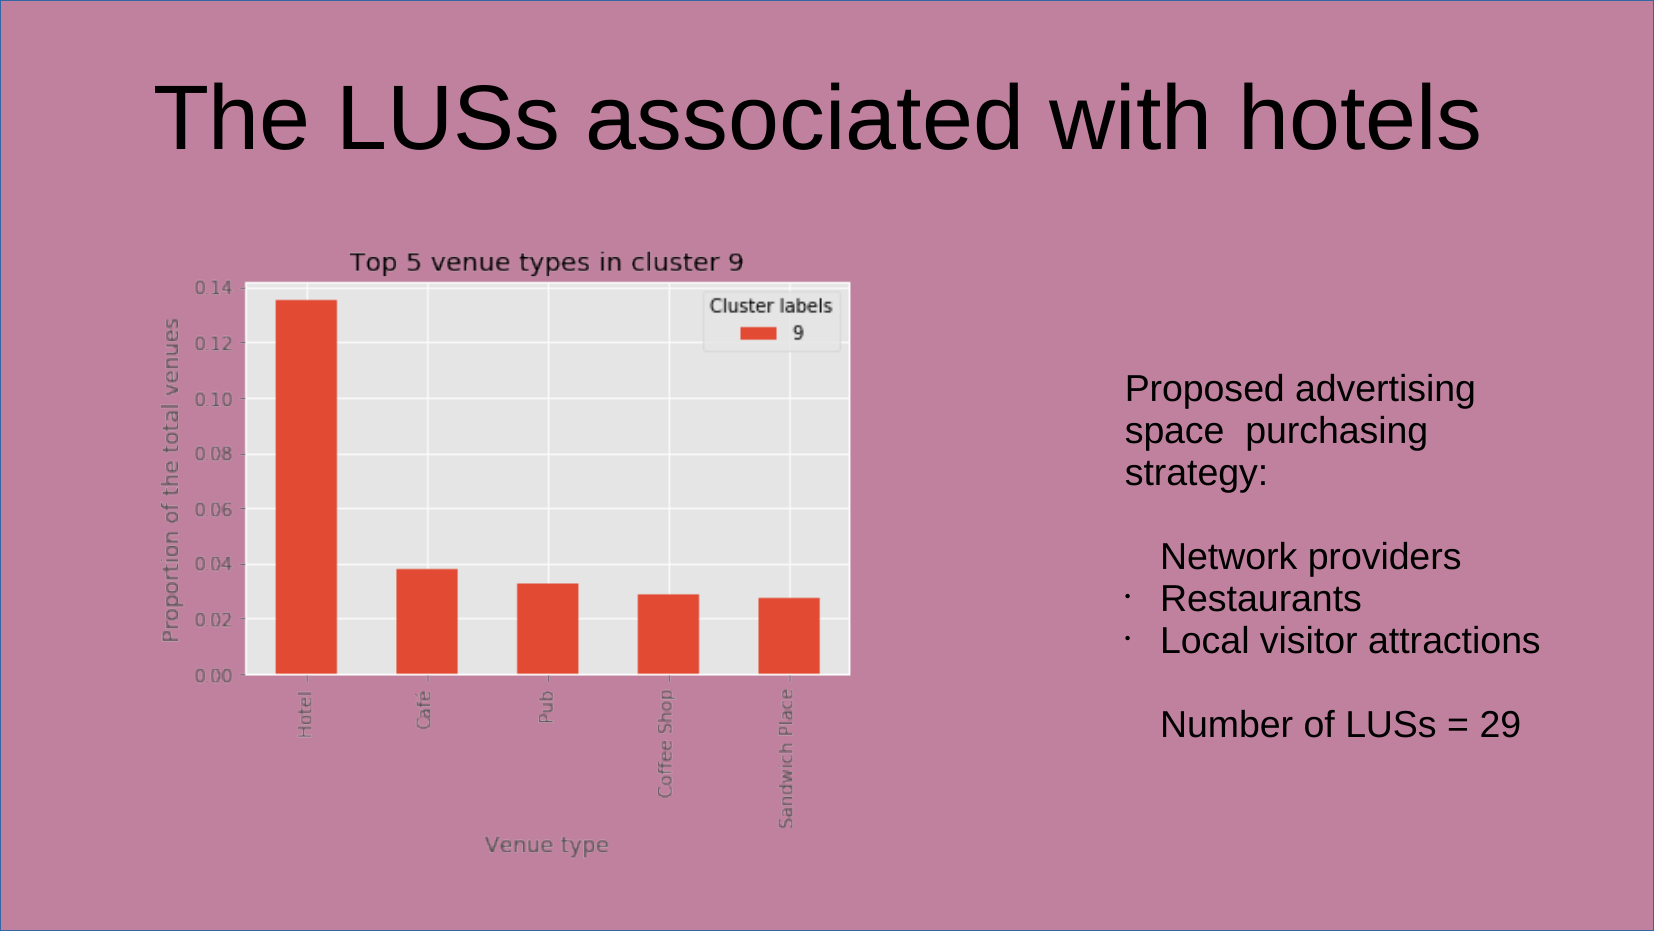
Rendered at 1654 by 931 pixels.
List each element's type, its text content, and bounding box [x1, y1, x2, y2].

text_box Proposed advertising space purchasing strategy: Network providers Restaurants Local visitor attractions Number of LUSs = 29 [1110, 360, 1591, 837]
picture [150, 239, 867, 871]
text_box [0, 0, 1654, 931]
title The LUSs associated with hotels [75, 39, 1564, 196]
